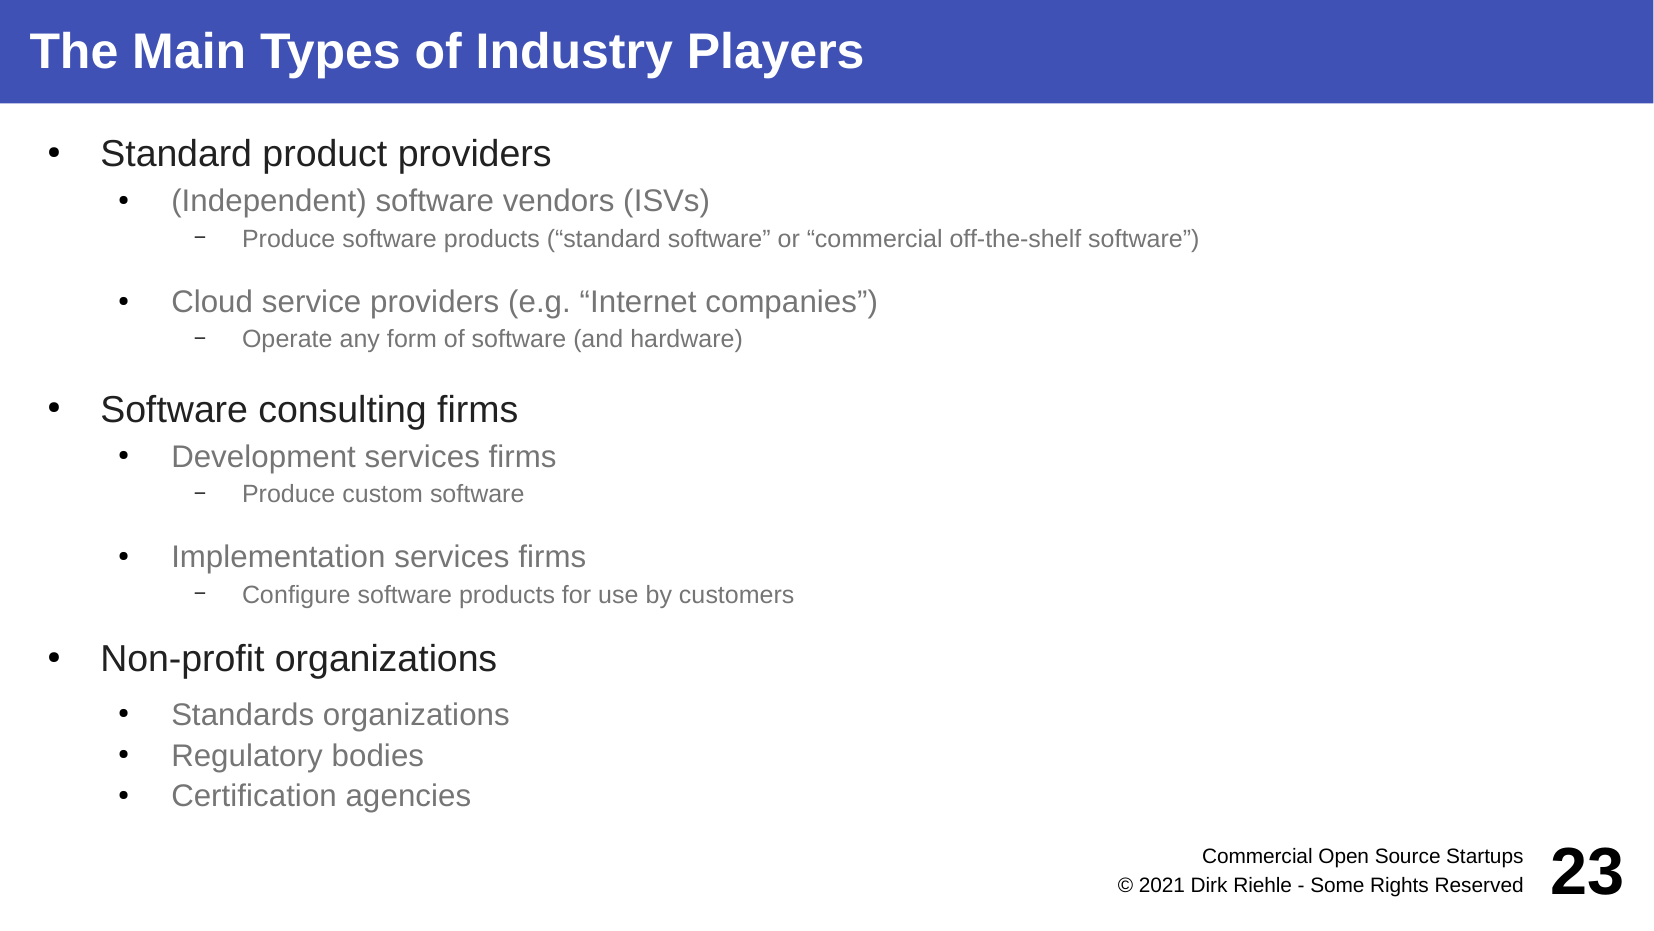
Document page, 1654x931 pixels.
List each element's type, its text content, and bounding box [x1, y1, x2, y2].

title The Main Types of Industry Players [0, 0, 1654, 104]
list Standard product providers (Independent) software vendors (ISVs) Produce software products (“standard software” or “commercial off-the-shelf software”) Cloud service providers (e.g. “Internet companies”) Operate any form of software (and hardware) Software consulting firms Development services firms Produce custom software Implementation services firms Configure software products for use by customers Non-profit organizations Standards organizations Regulatory bodies Certification agencies [29, 132, 1625, 813]
